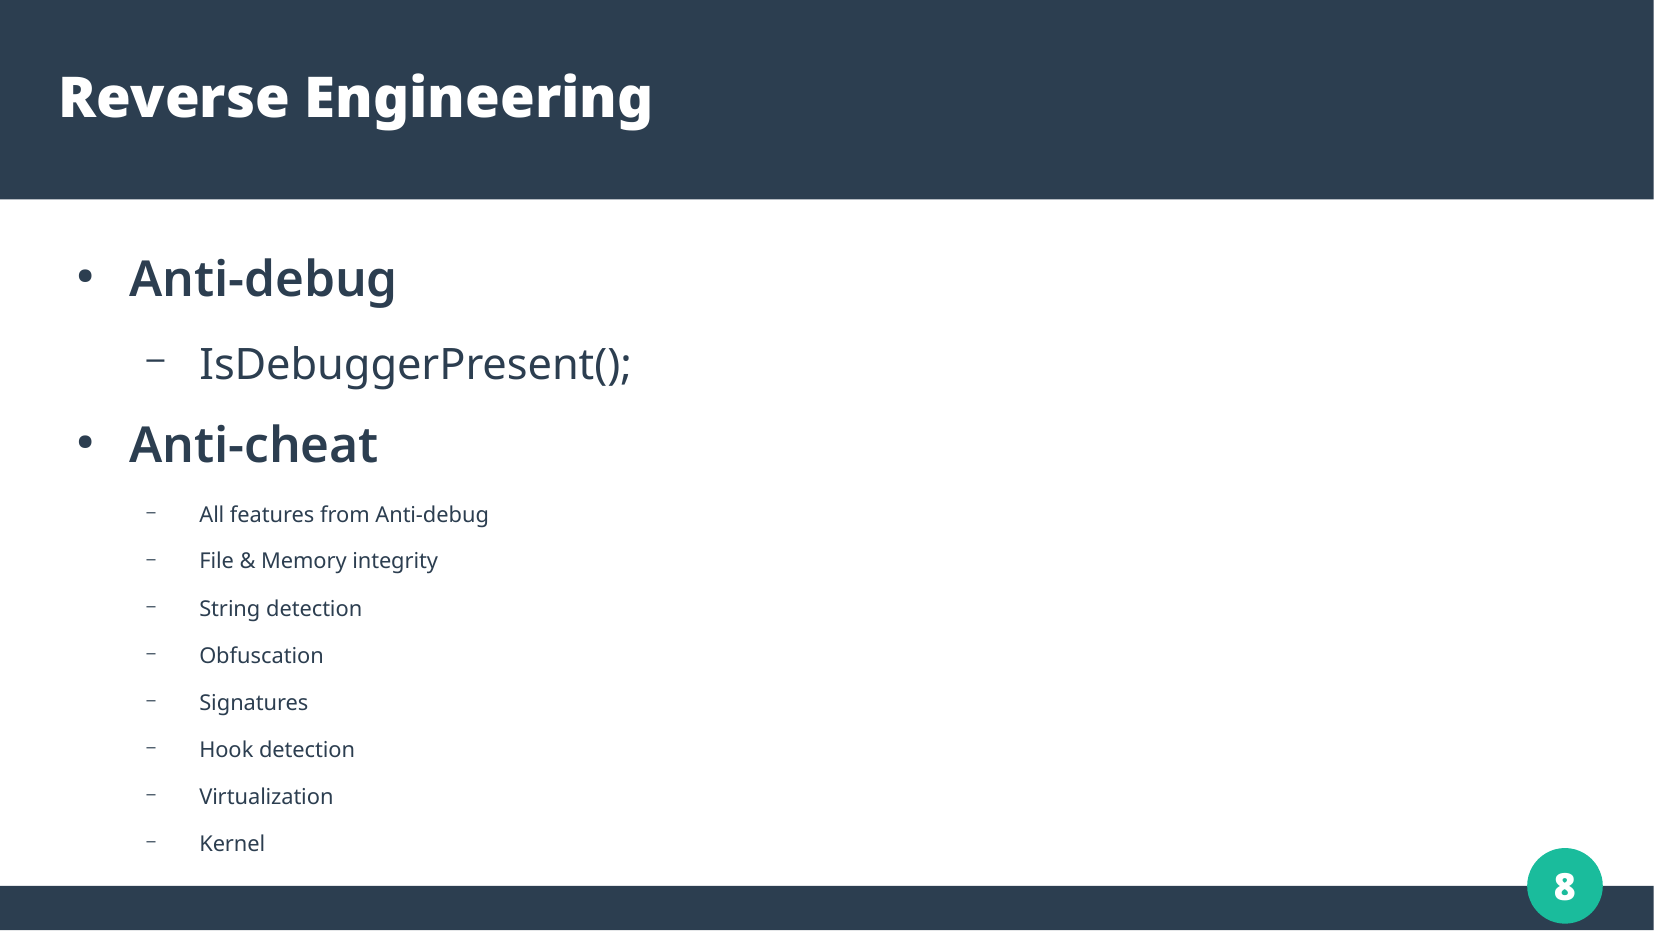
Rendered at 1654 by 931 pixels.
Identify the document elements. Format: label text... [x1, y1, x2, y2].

title Reverse Engineering [59, 37, 1595, 155]
list Anti-debug IsDebuggerPresent(); Anti-cheat All features from Anti-debug File & Memory integrity String detection Obfuscation Signatures Hook detection Virtualization Kernel [59, 243, 1595, 864]
